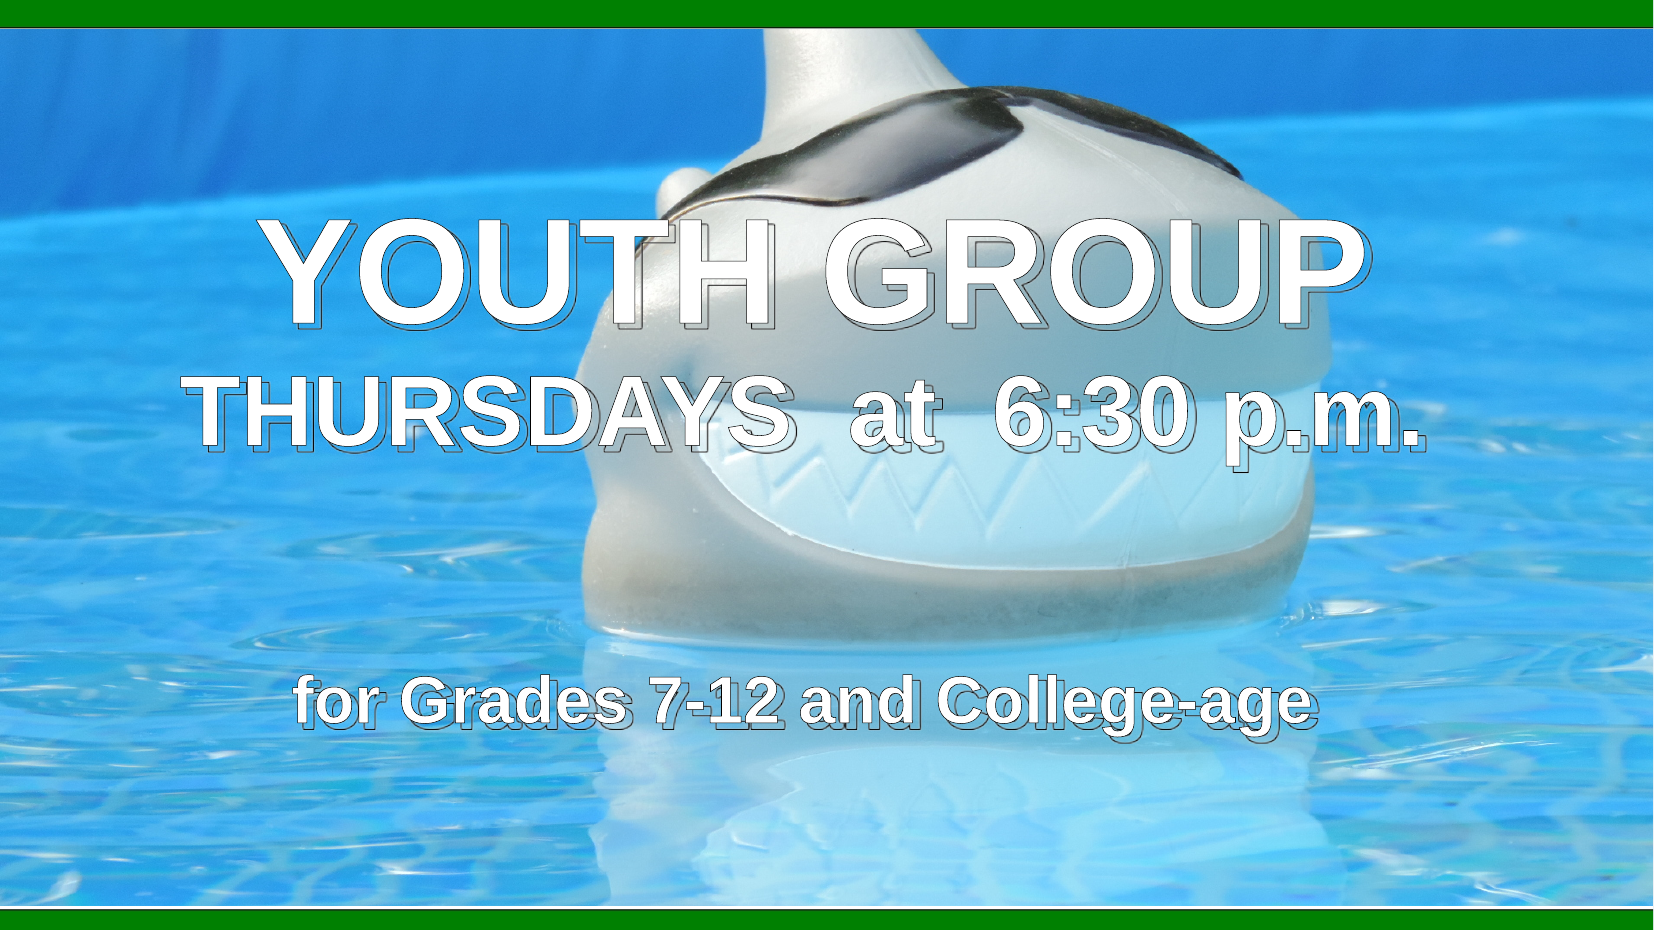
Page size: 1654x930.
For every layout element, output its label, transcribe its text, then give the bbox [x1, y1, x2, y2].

text_box YOUTH GROUP THURSDAYS at 6:30 p.m. for Grades 7-12 and College-age [75, 180, 1531, 820]
picture [0, 0, 1654, 930]
